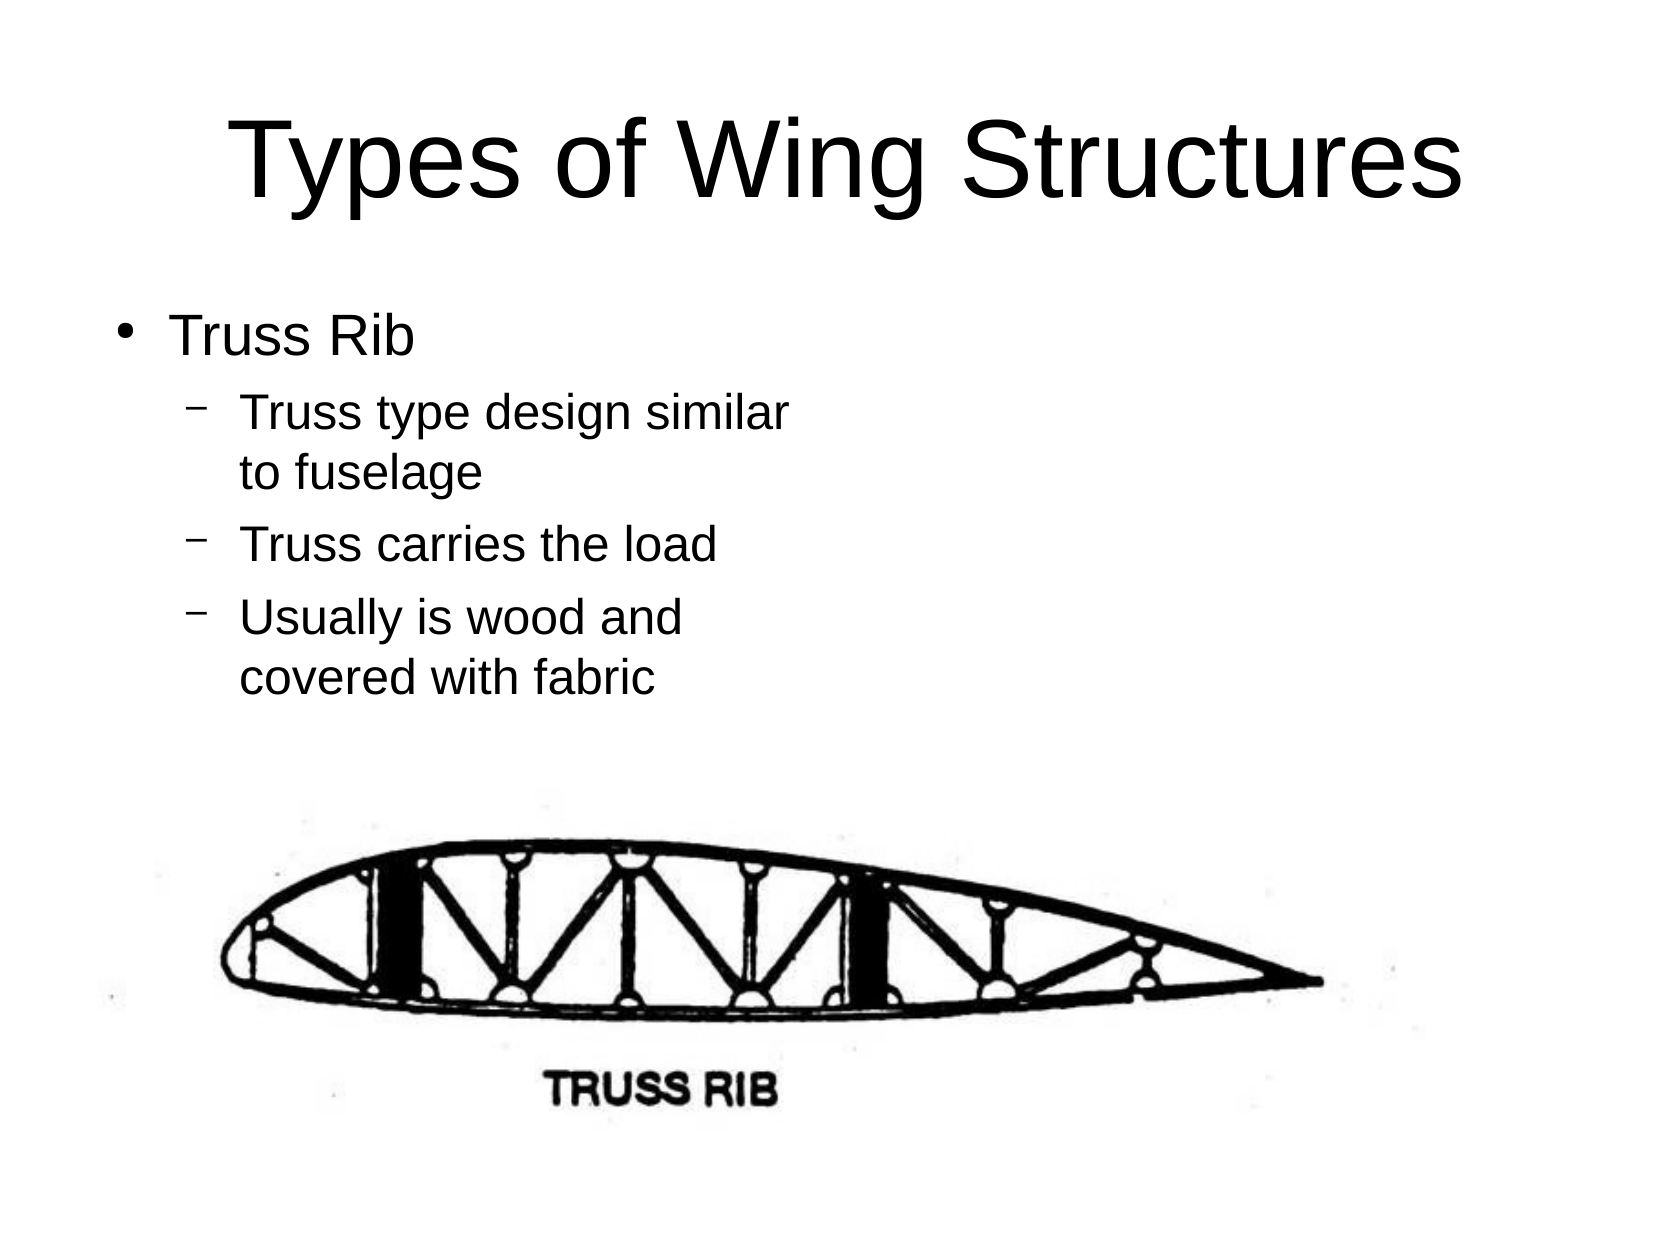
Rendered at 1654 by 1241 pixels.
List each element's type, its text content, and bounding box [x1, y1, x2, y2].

picture [97, 776, 1558, 1176]
title Types of Wing Structures [82, 49, 1571, 257]
list Truss Rib Truss type design similar to fuselage Truss carries the load Usually is wood and covered with fabric [82, 289, 813, 1108]
